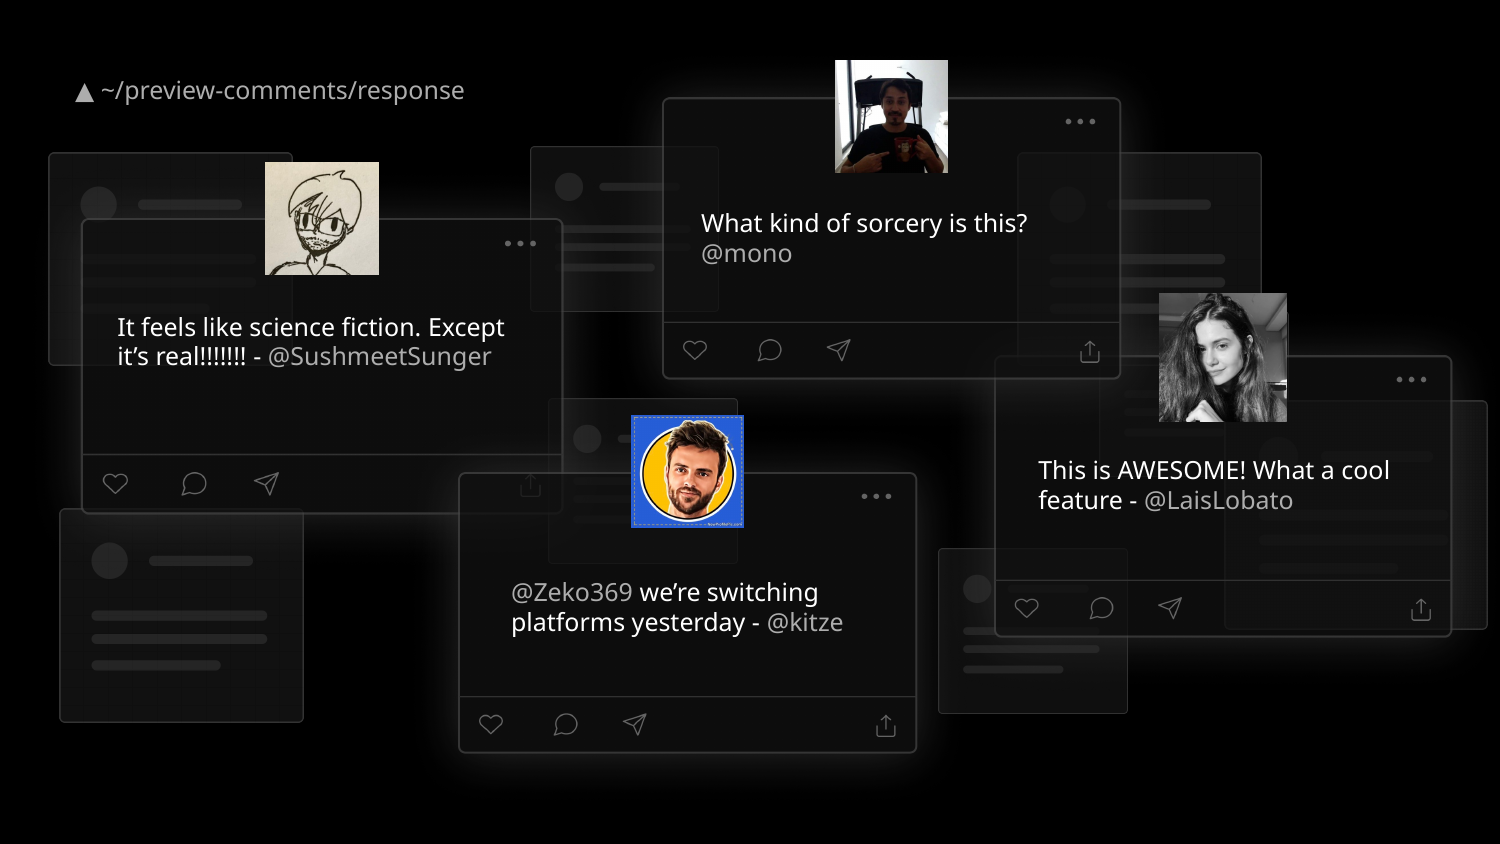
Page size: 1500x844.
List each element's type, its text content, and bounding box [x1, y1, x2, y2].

text_box What kind of sorcery is this? @mono [700, 207, 1054, 268]
text_box ▲ ~/preview-comments/response [75, 75, 530, 106]
text_box This is AWESOME! What a cool feature - @LaisLobato [1038, 454, 1408, 515]
text_box It feels like science fiction. Except it’s real!!!!!!! - @SushmeetSunger [117, 310, 527, 371]
text_box @Zeko369 we’re switching platforms yesterday - @kitze [511, 576, 864, 655]
picture [22, 44, 1500, 813]
